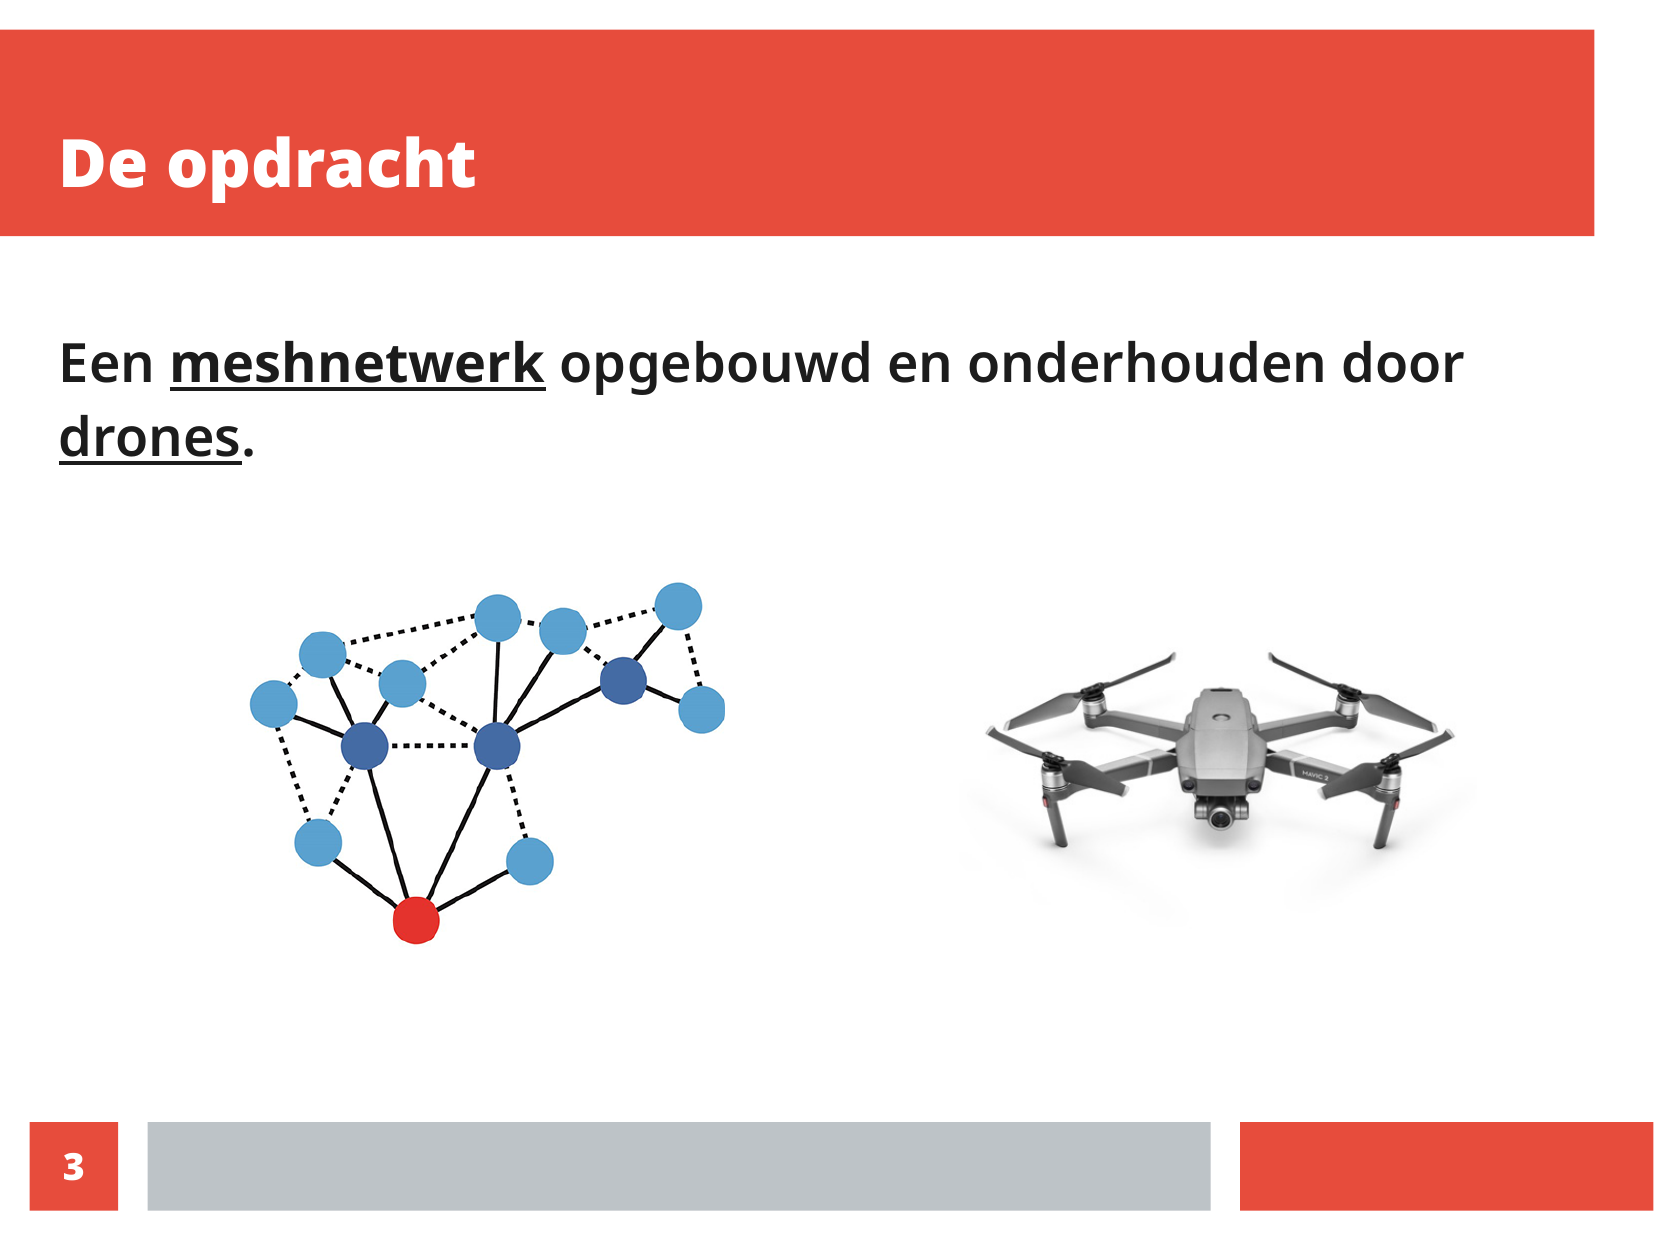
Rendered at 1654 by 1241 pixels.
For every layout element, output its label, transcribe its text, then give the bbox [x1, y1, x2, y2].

picture [248, 566, 725, 963]
title De opdracht [59, 59, 1595, 207]
picture [959, 498, 1477, 1016]
list Een meshnetwerk opgebouwd en onderhouden door drones. [59, 324, 1565, 1093]
